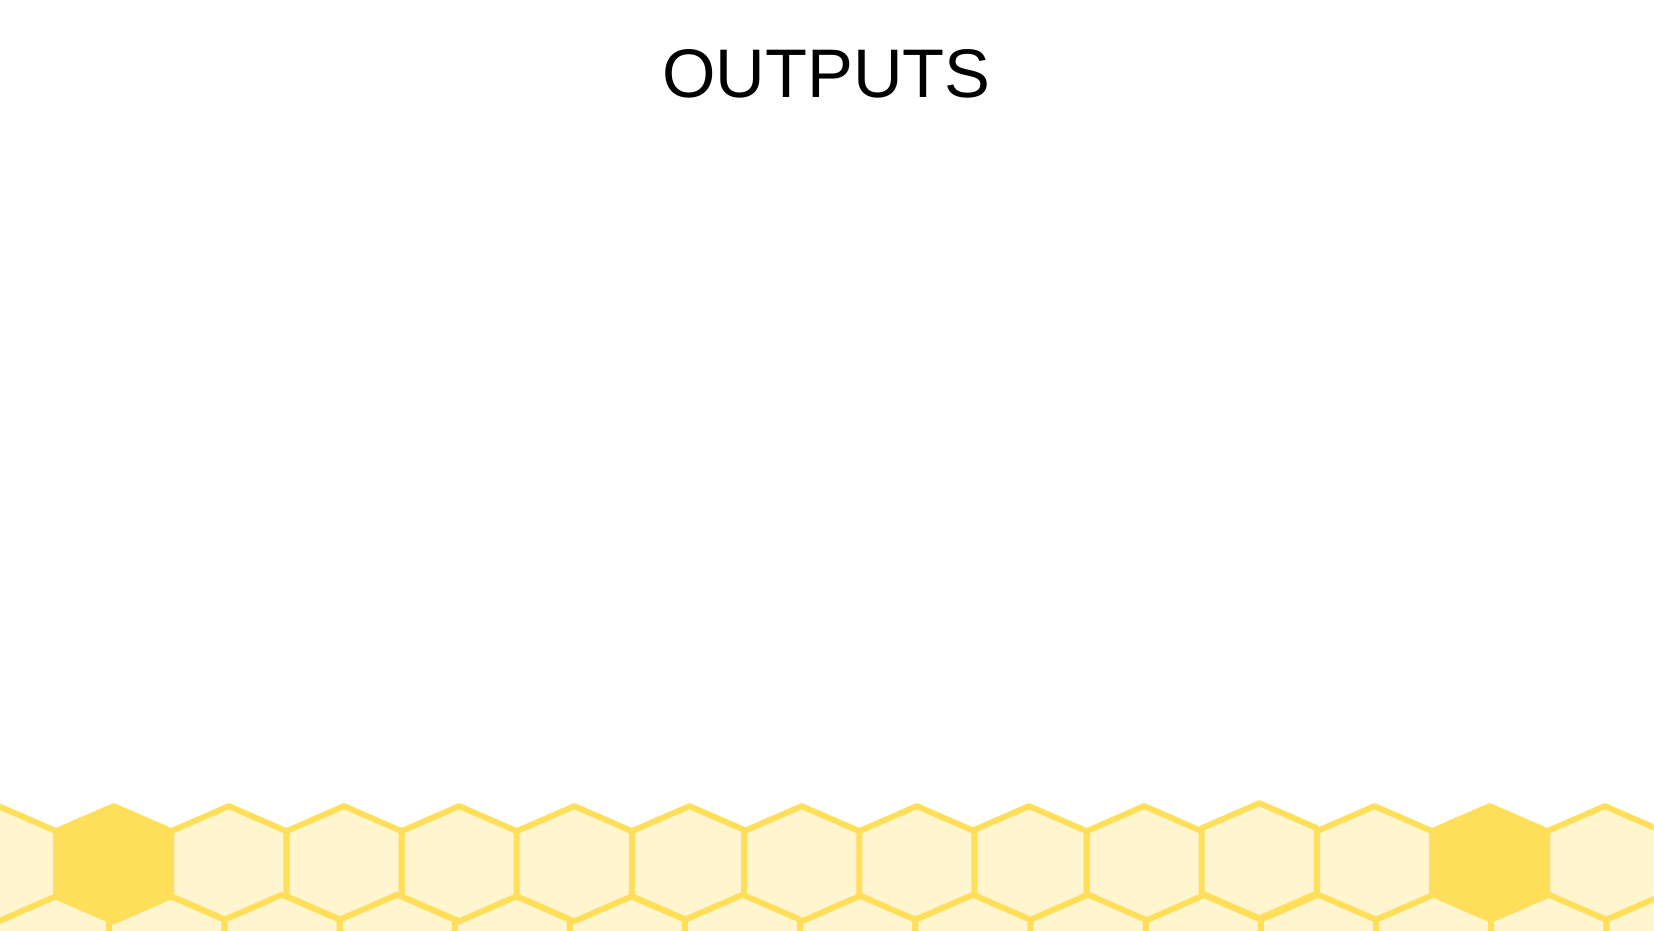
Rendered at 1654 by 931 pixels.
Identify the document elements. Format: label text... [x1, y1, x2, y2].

title OUTPUTS [82, 29, 1571, 118]
text_box [0, 118, 1654, 916]
